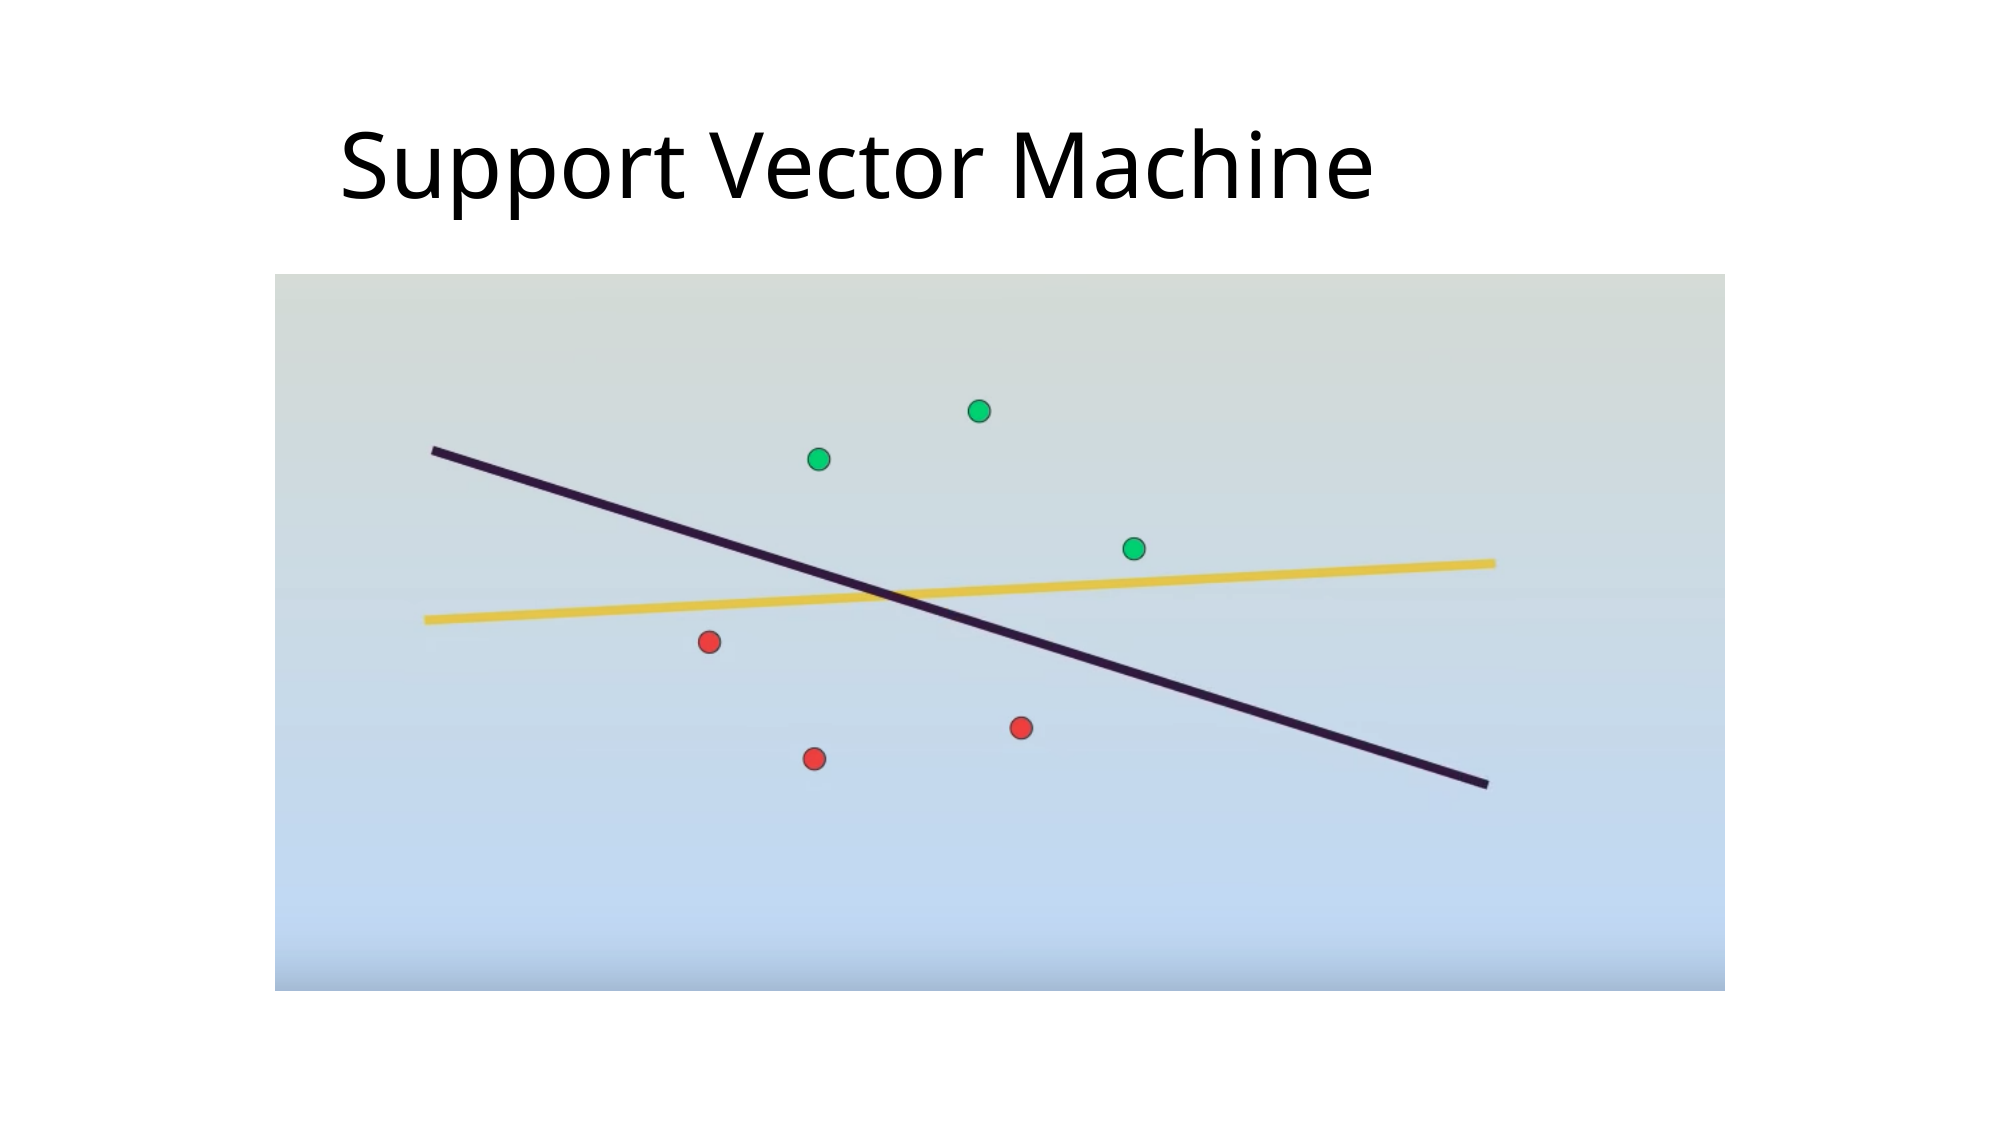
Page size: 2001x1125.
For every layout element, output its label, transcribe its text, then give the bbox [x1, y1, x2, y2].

title Support Vector Machine [324, 87, 1909, 250]
picture [275, 274, 1725, 991]
